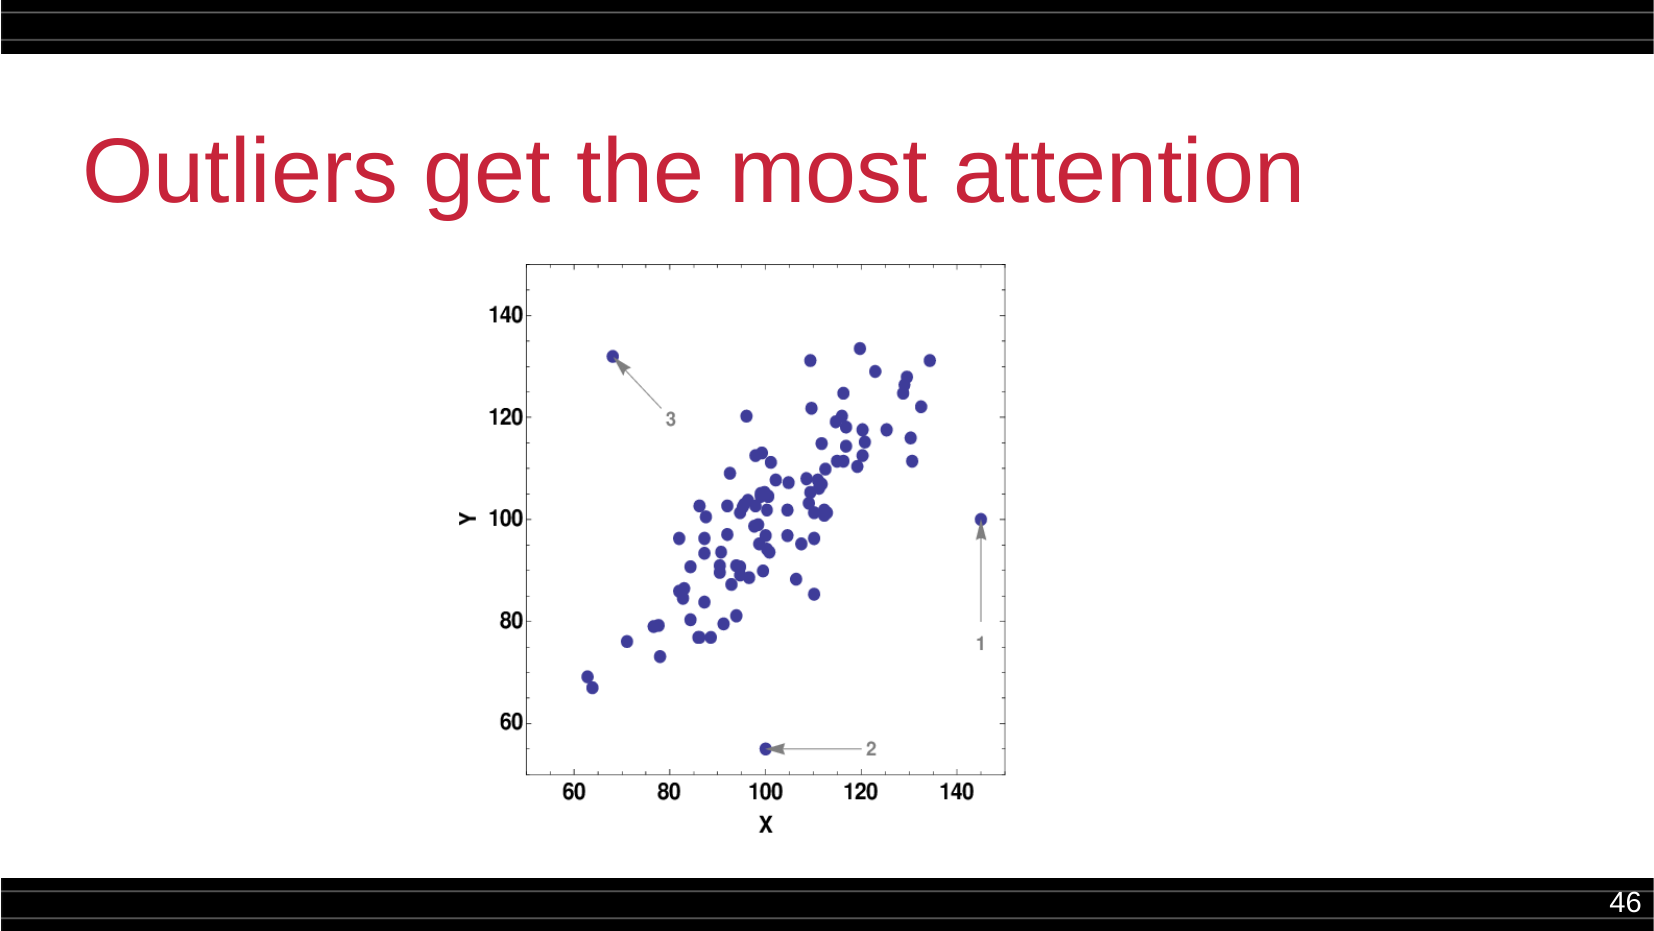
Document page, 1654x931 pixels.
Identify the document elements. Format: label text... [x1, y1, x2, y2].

picture [1, 878, 1654, 931]
title Outliers get the most attention [82, 92, 1571, 249]
picture [456, 264, 1006, 841]
picture [1, 0, 1654, 54]
